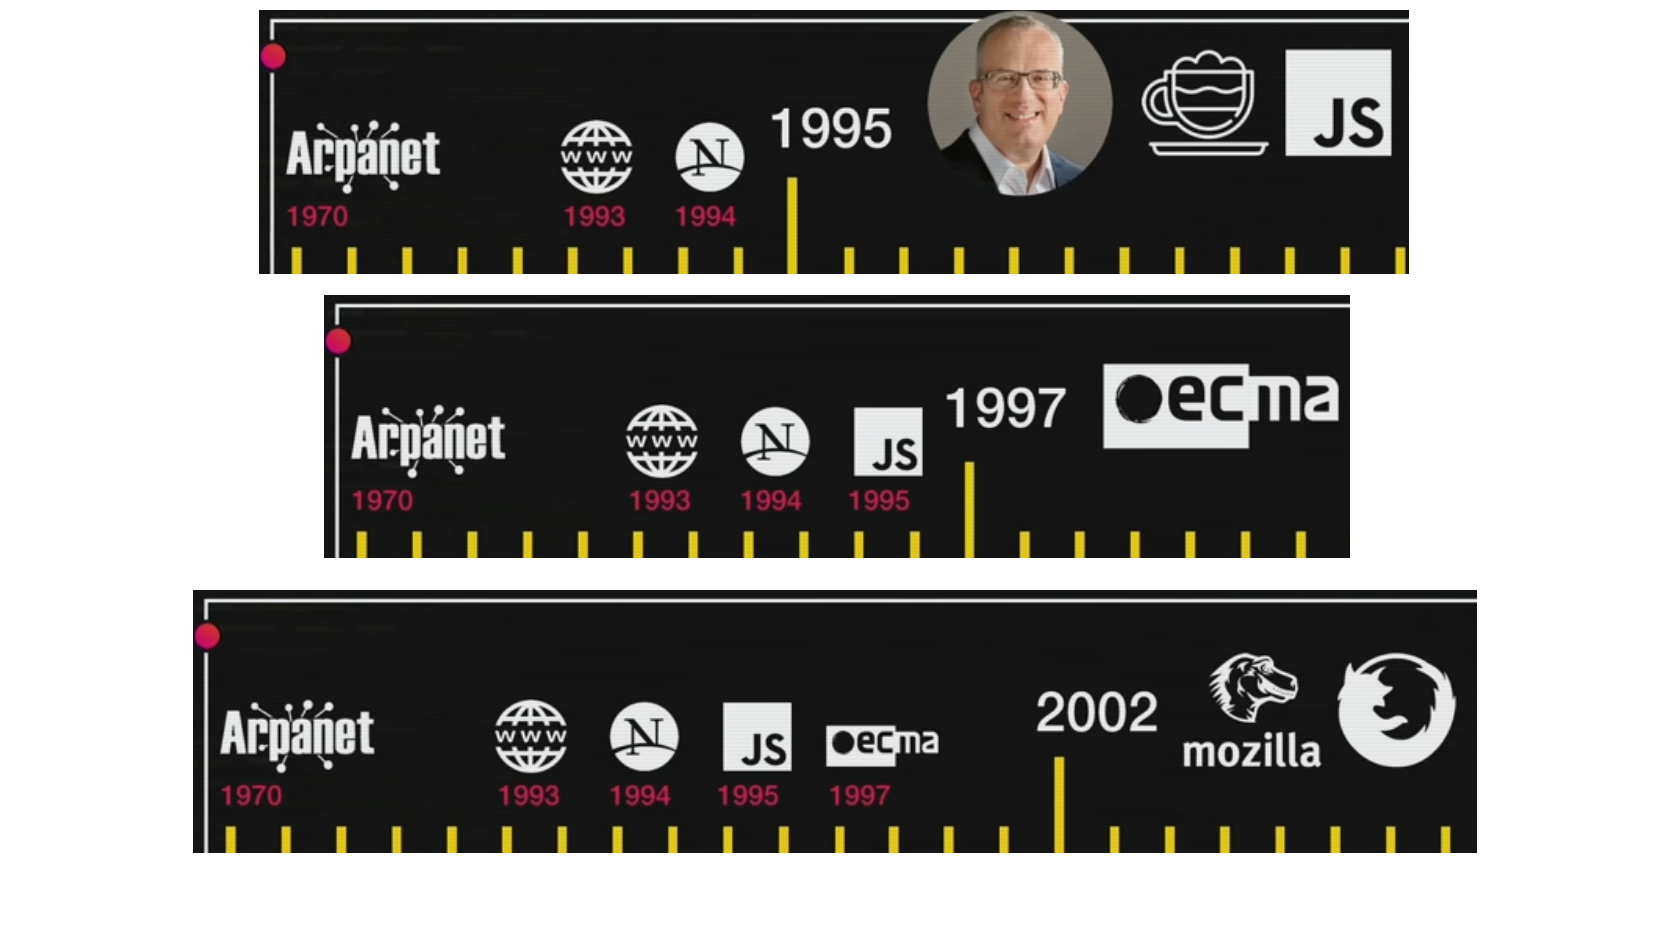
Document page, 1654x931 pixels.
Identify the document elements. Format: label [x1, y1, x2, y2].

picture [193, 590, 1477, 853]
picture [324, 295, 1350, 558]
picture [259, 10, 1409, 274]
